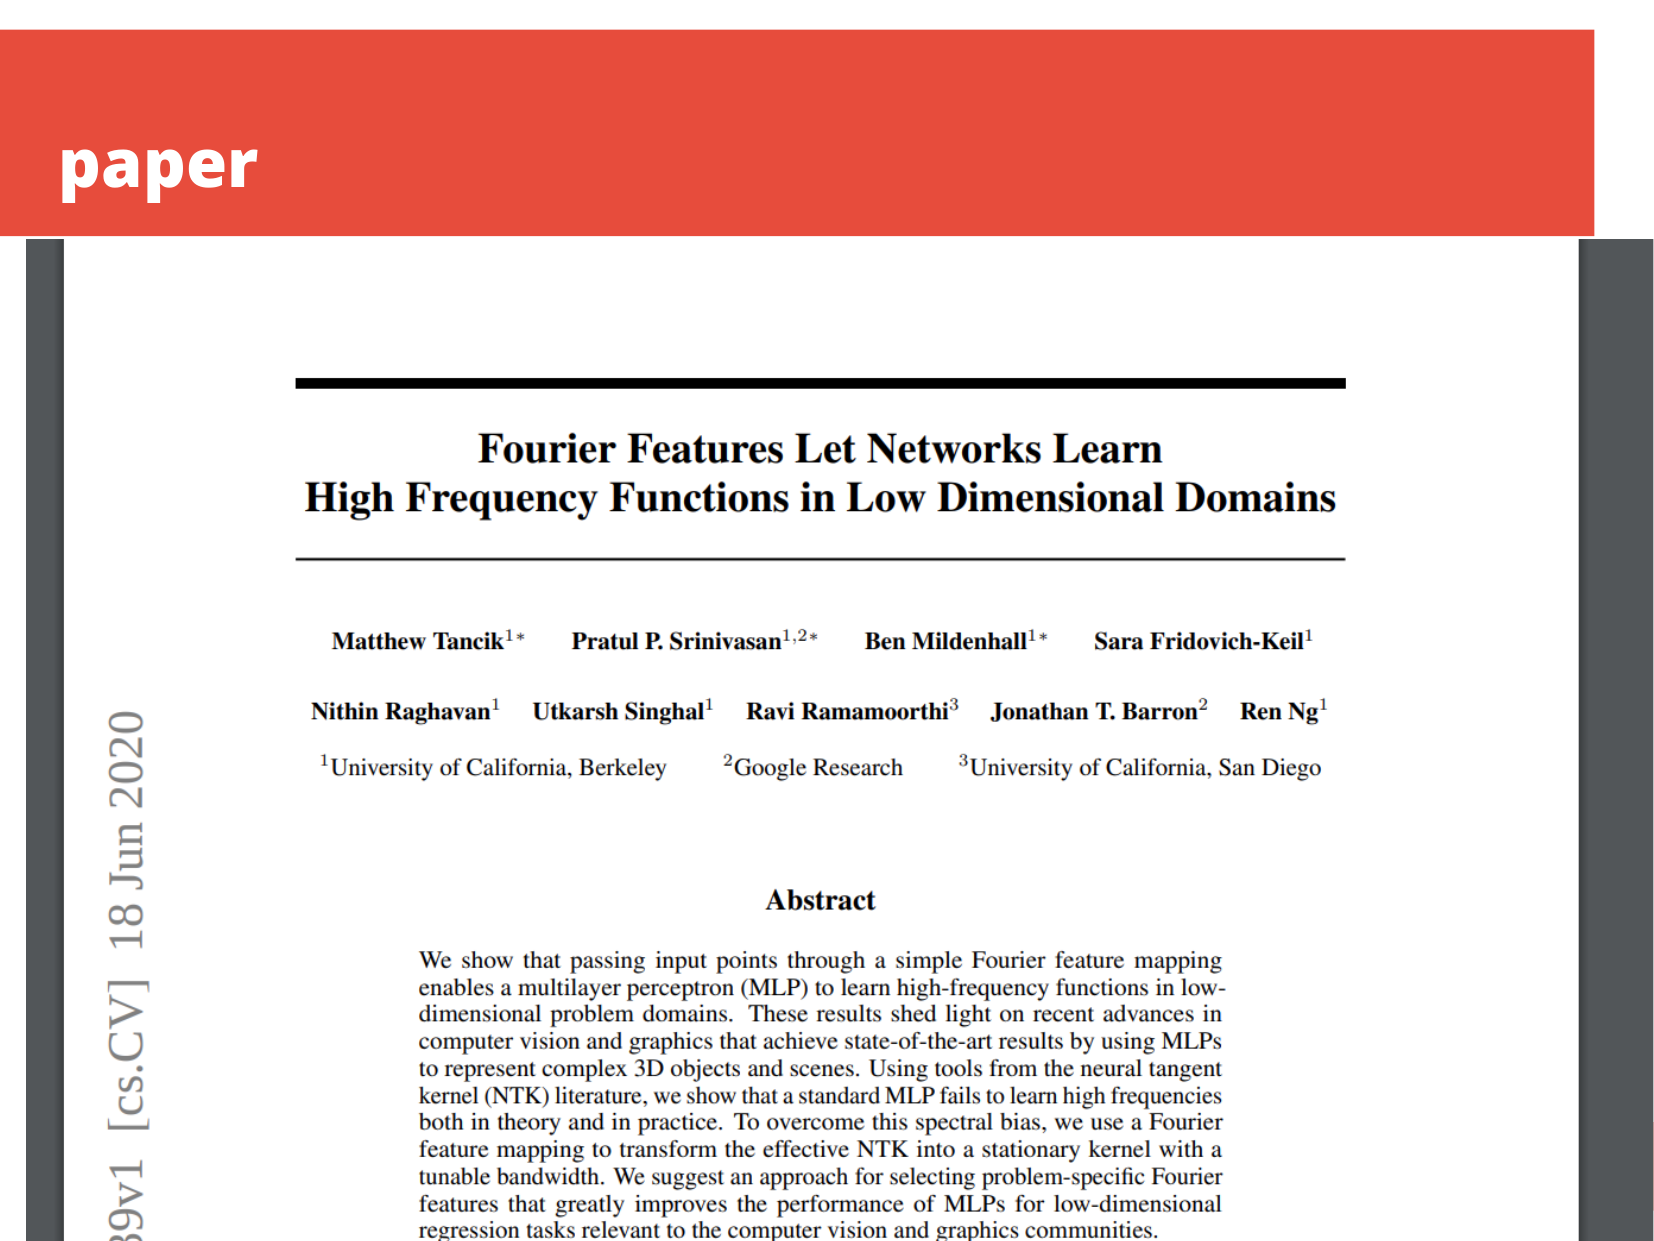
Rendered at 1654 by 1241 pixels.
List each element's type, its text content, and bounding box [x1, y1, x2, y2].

picture [26, 239, 1654, 1241]
title paper [59, 59, 1595, 207]
